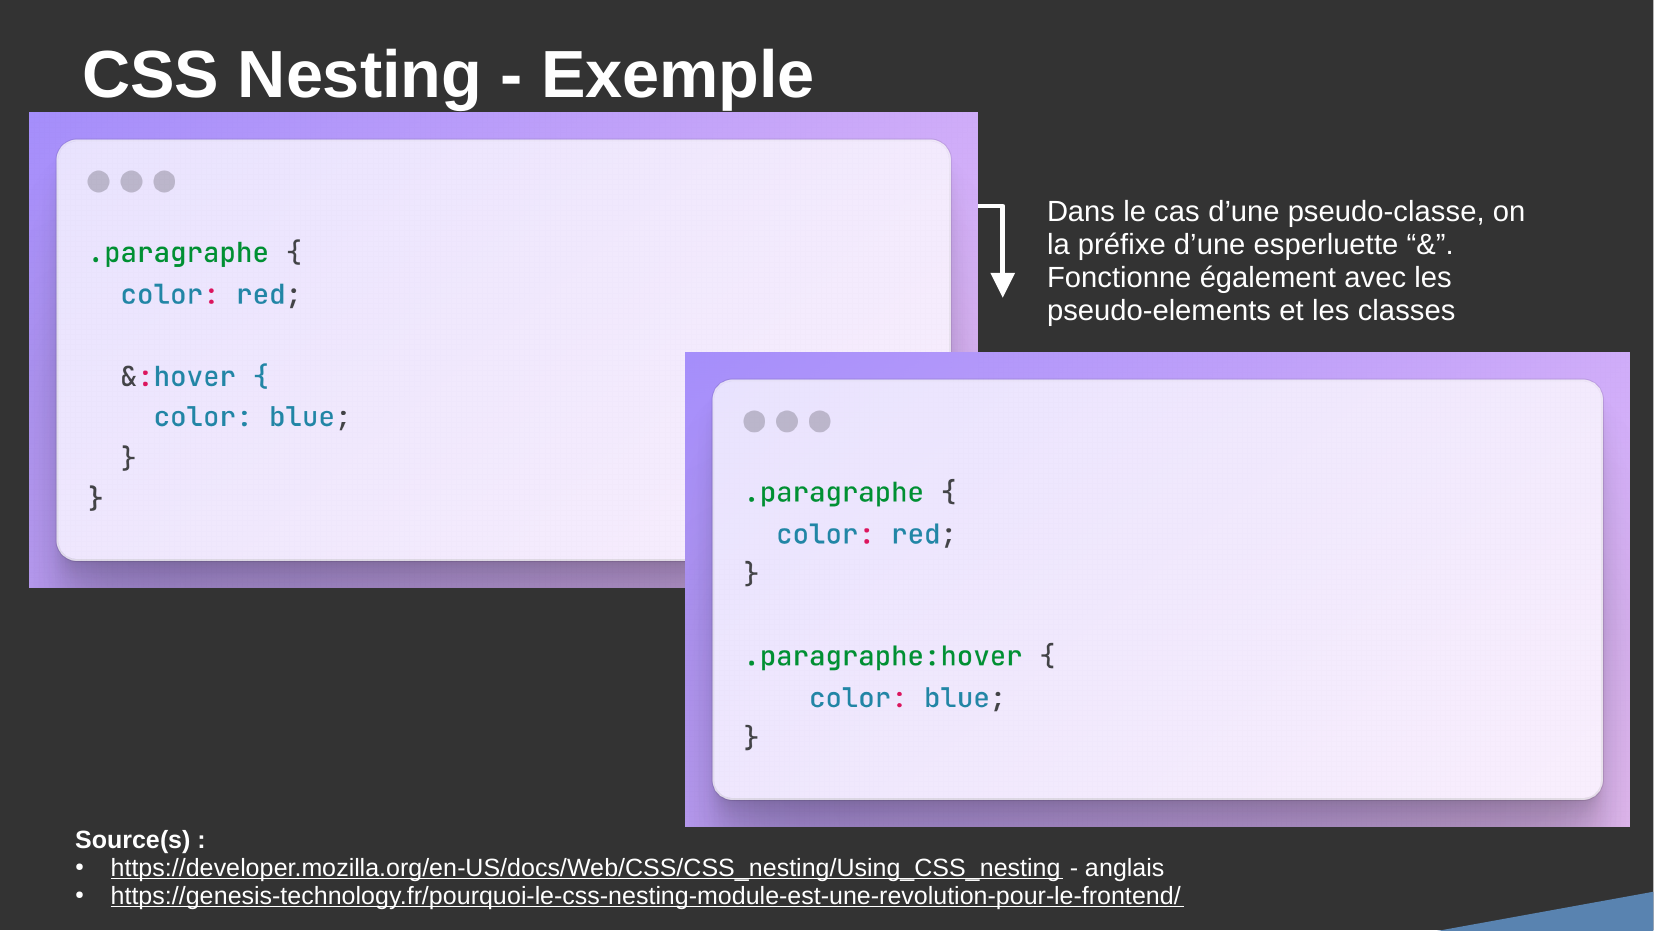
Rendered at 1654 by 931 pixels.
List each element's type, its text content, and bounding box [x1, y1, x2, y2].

text_box Source(s) : https://developer.mozilla.org/en-US/docs/Web/CSS/CSS_nesting/Using_CSS_nesting - anglais https://genesis-technology.fr/pourquoi-le-css-nesting-module-est-une-revolution-pour-le-frontend/ [60, 803, 1546, 917]
text_box [1437, 891, 1654, 931]
picture [29, 112, 1630, 827]
title CSS Nesting - Exemple [82, 37, 1571, 114]
text_box Dans le cas d’une pseudo-classe, on la préfixe d’une esperluette “&”. Fonctionne également avec les pseudo-elements et les classes [1032, 187, 1564, 334]
